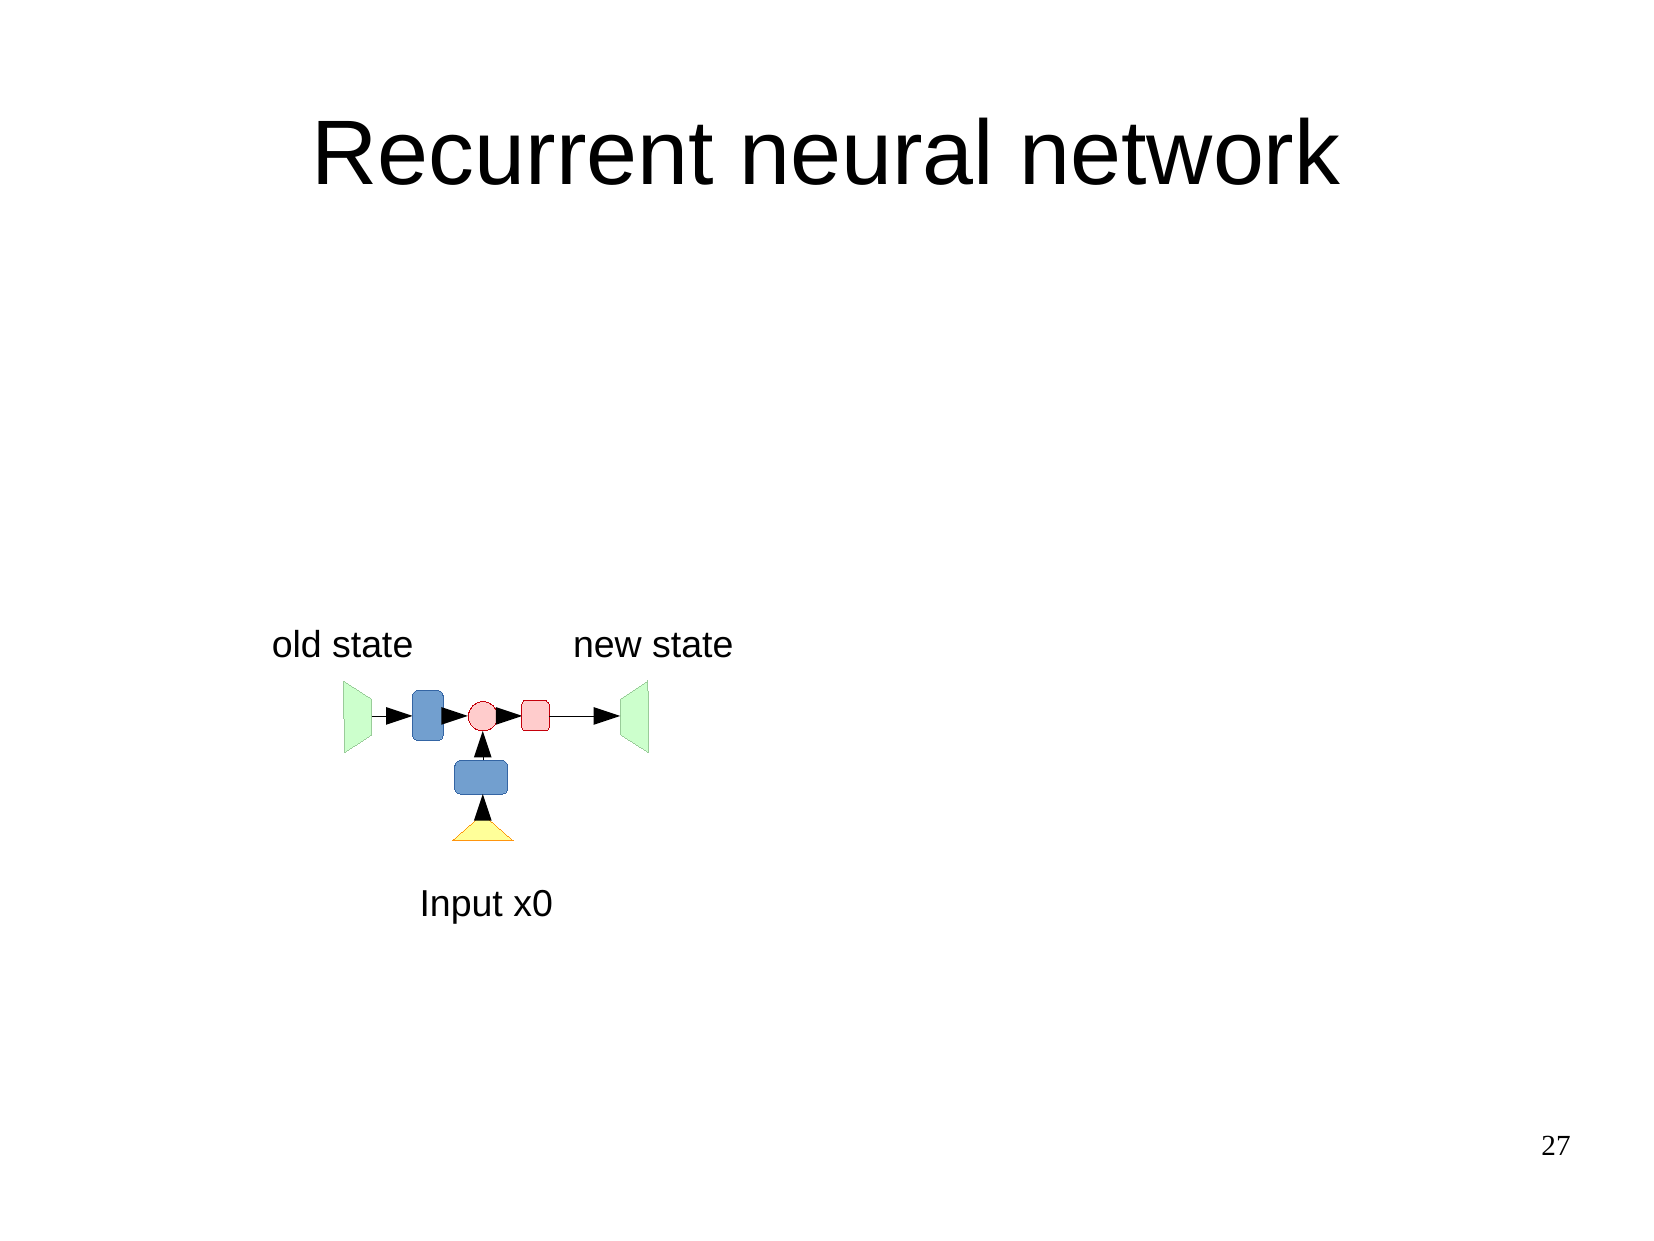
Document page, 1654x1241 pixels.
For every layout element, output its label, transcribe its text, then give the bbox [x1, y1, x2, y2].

text_box [521, 700, 550, 731]
text_box old state [257, 615, 429, 673]
title Recurrent neural network [82, 49, 1571, 257]
text_box [454, 760, 508, 795]
text_box [468, 701, 495, 731]
text_box Input x0 [404, 875, 568, 933]
text_box [412, 690, 444, 741]
text_box [452, 821, 514, 841]
text_box [620, 680, 649, 753]
text_box new state [558, 615, 749, 673]
text_box [343, 681, 372, 753]
